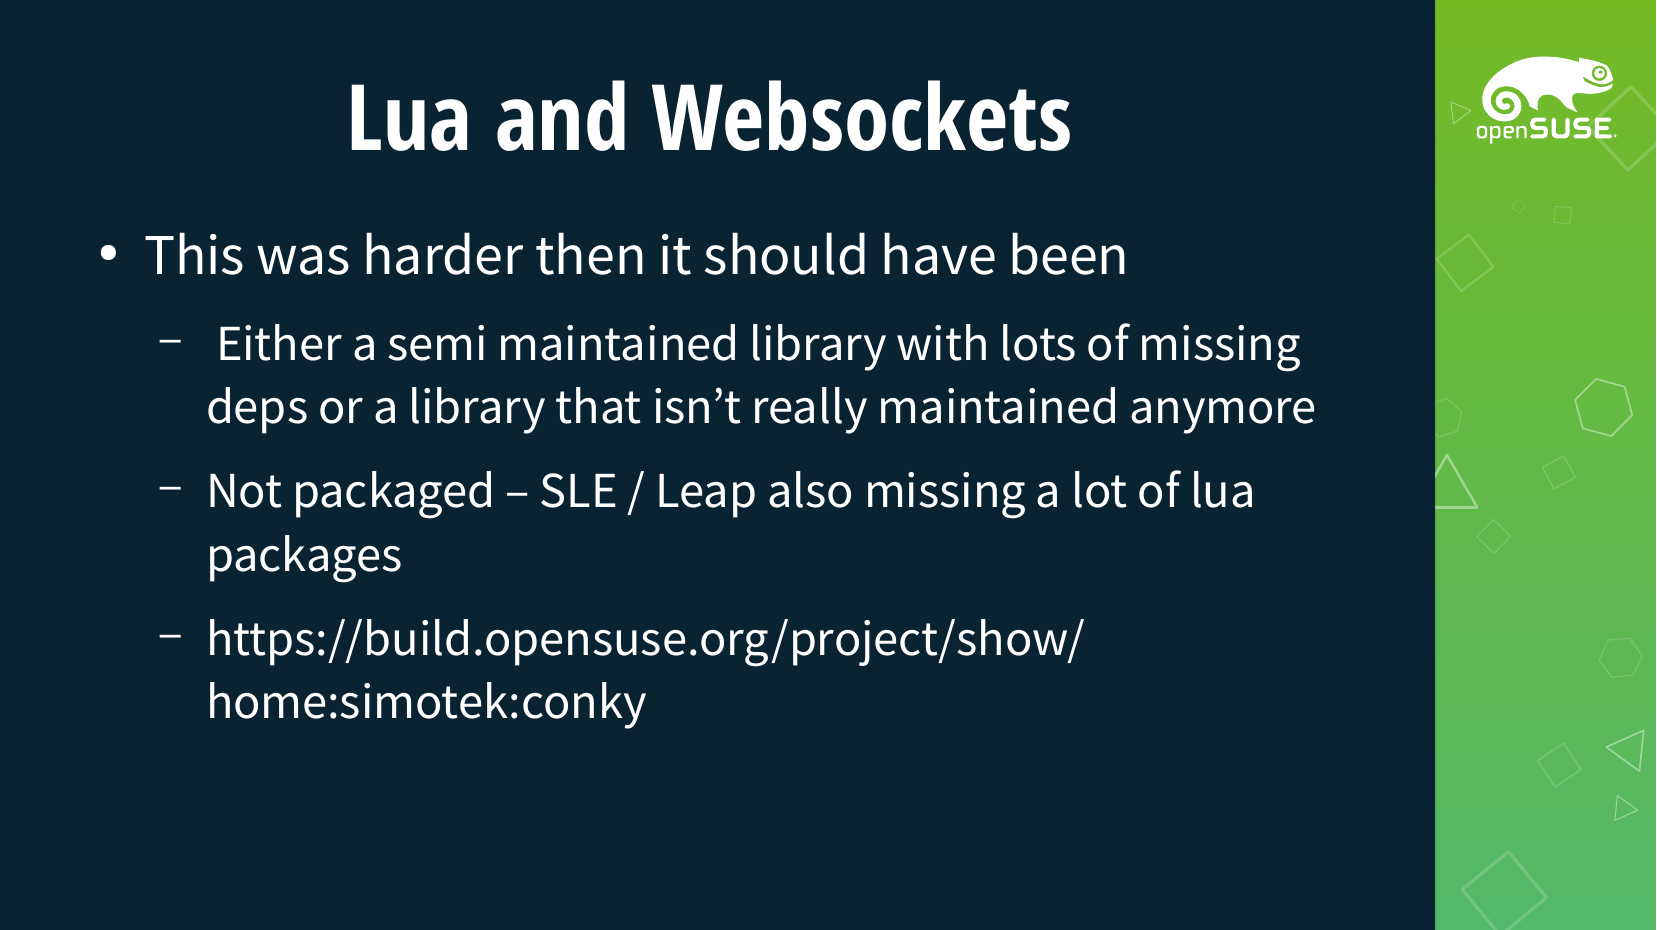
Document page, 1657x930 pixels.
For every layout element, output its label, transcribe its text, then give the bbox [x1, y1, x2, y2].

list This was harder then it should have been Either a semi maintained library with lots of missing deps or a library that isn’t really maintained anymore Not packaged – SLE / Leap also missing a lot of lua packages https://build.opensuse.org/project/show/home:simotek:conky [82, 217, 1338, 757]
title Lua and Websockets [82, 37, 1338, 193]
